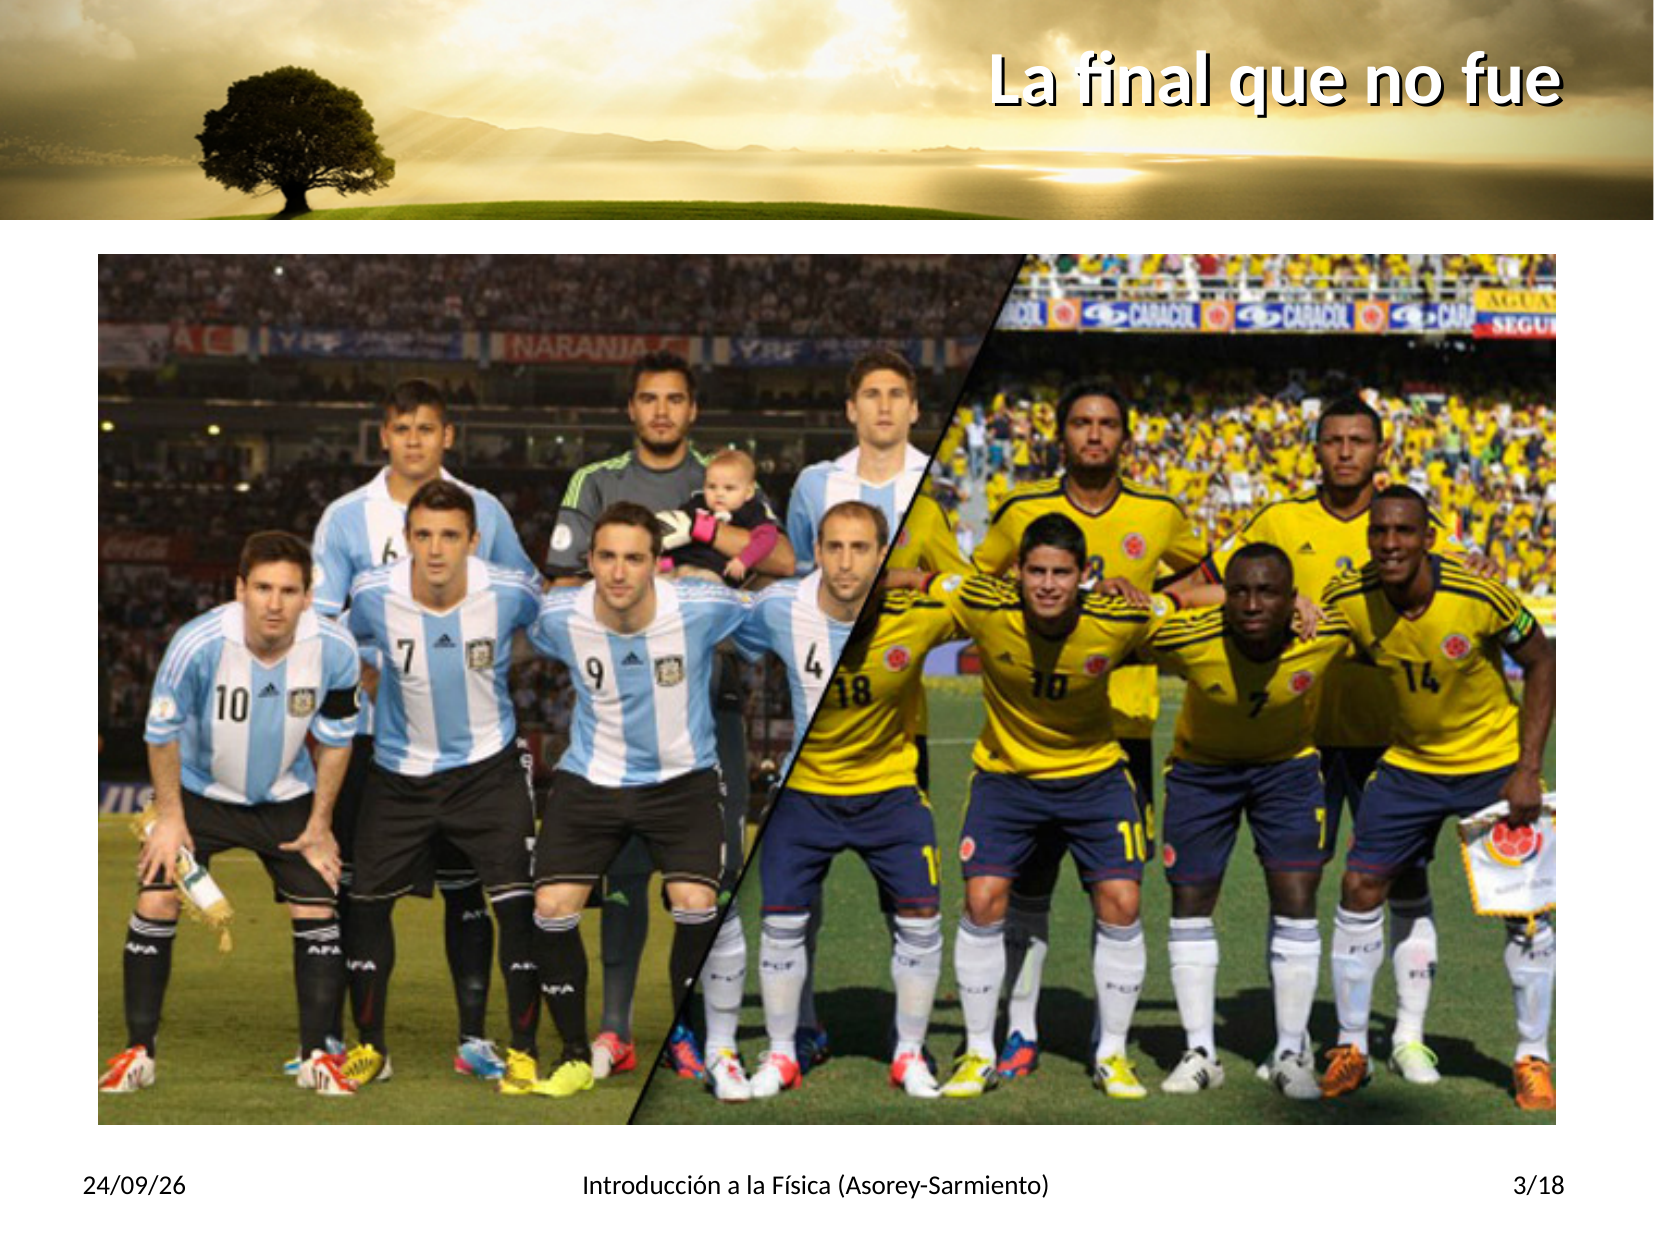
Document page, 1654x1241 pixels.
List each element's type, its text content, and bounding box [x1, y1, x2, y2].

picture [0, 0, 1654, 220]
title La final que no fue [75, 19, 1564, 151]
picture [98, 254, 1556, 1126]
